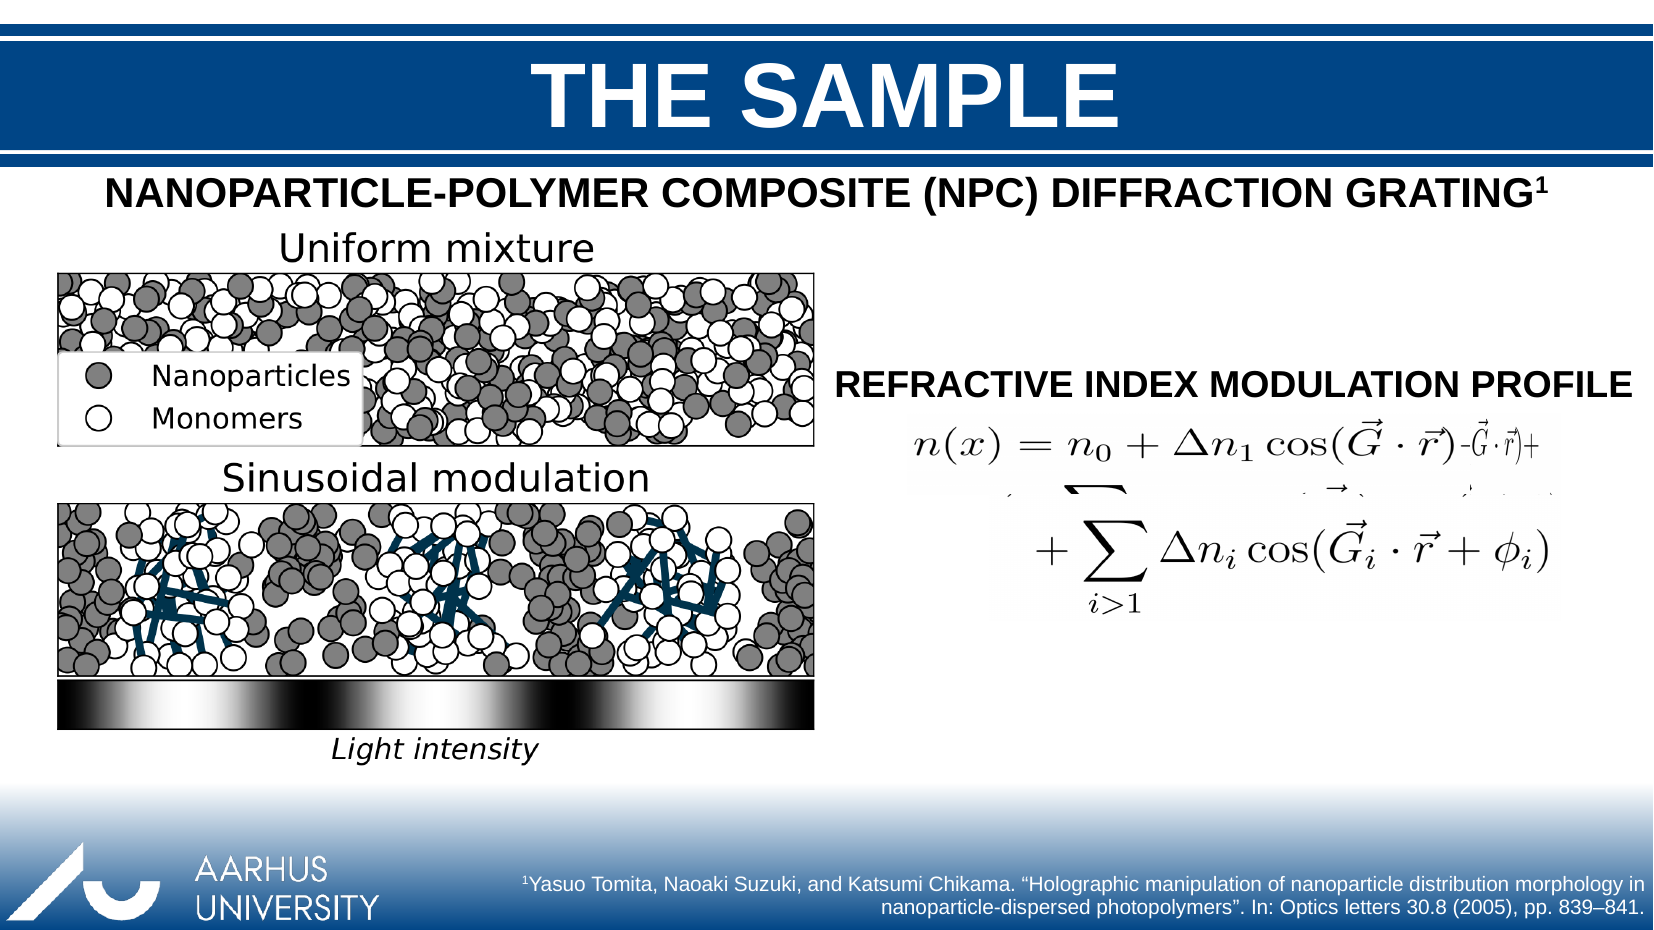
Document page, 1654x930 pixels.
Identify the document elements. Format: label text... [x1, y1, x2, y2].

picture [907, 413, 1561, 622]
text_box 1Yasuo Tomita, Naoaki Suzuki, and Katsumi Chikama. “Holographic manipulation of nanoparticle distribution morphology in nanoparticle-dispersed photopolymers”. In: Optics letters 30.8 (2005), pp. 839–841. [444, 865, 1653, 929]
text_box NANOPARTICLE-POLYMER COMPOSITE (NPC) DIFFRACTION GRATING1 [88, 162, 1565, 224]
text_box REFRACTIVE INDEX MODULATION PROFILE [826, 356, 1649, 414]
picture [5, 841, 414, 928]
picture [45, 220, 826, 770]
title THE SAMPLE [0, 41, 1653, 151]
